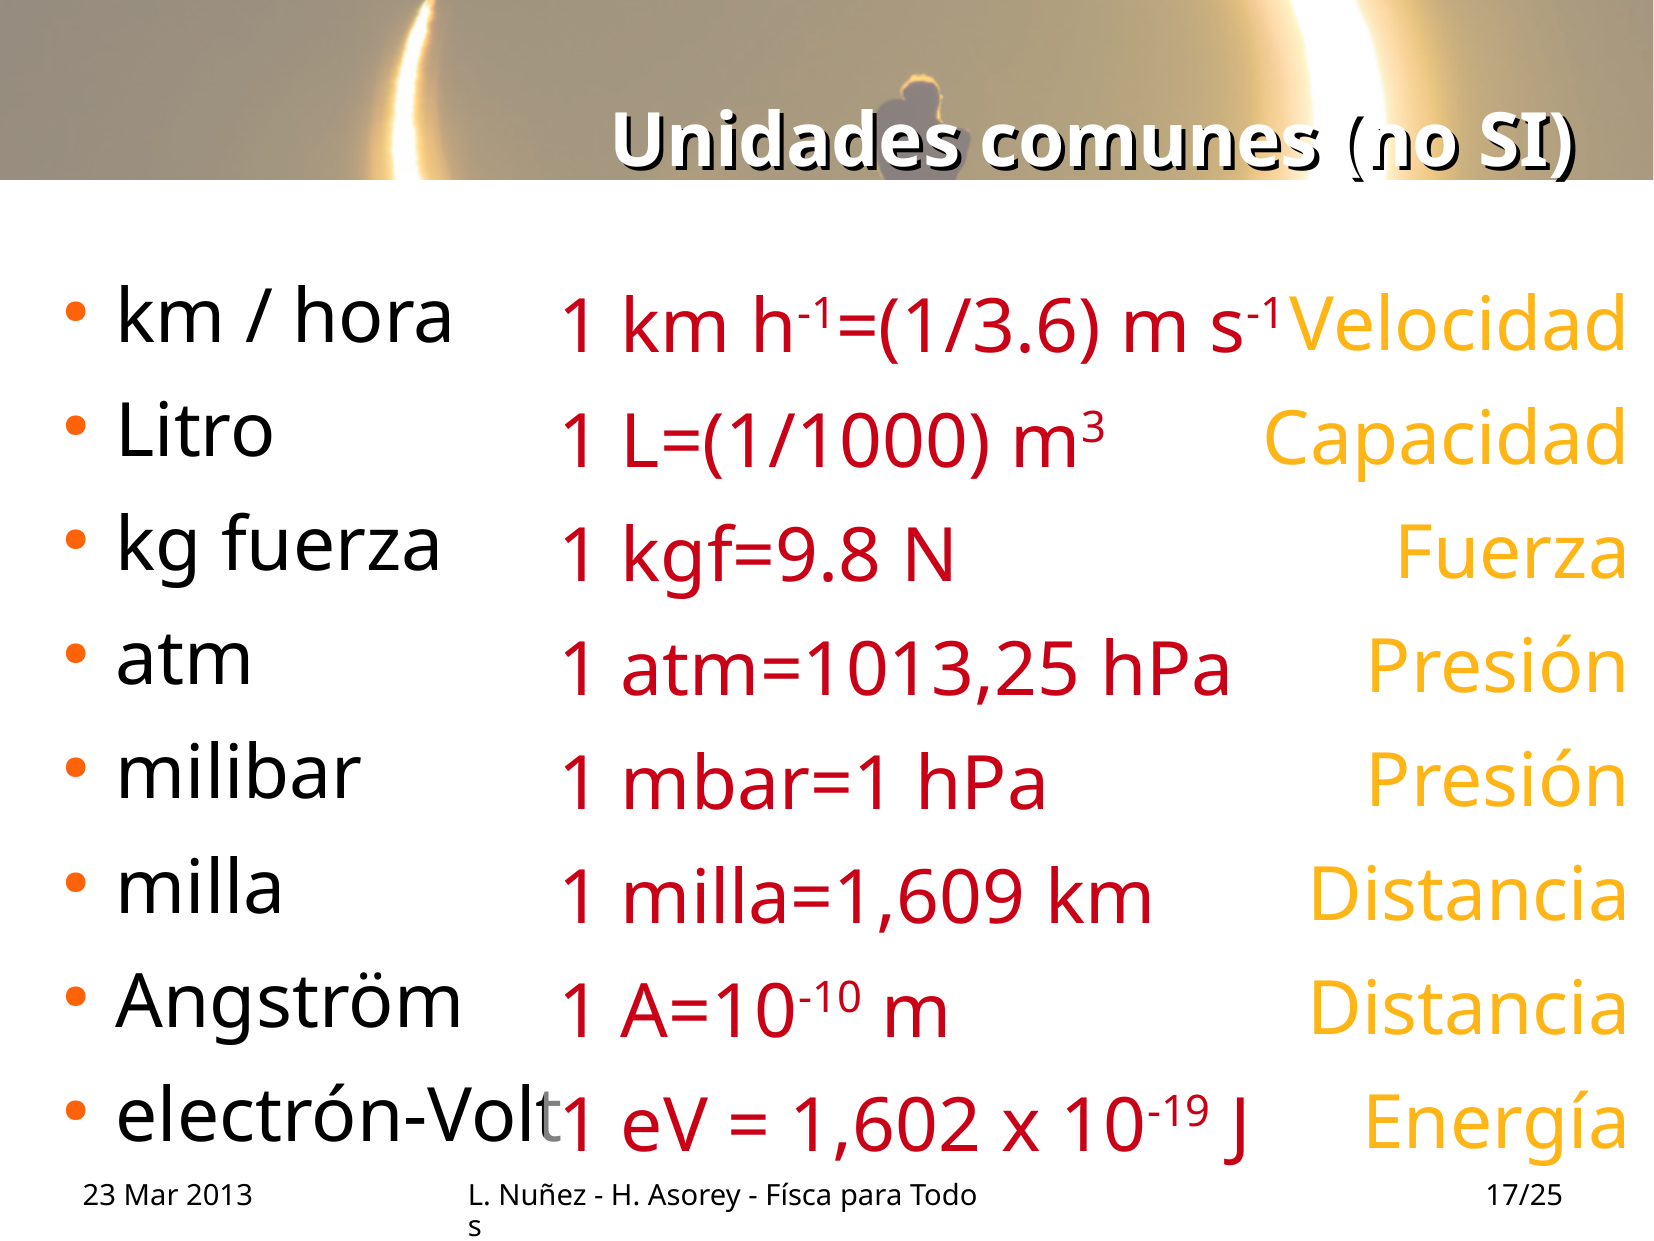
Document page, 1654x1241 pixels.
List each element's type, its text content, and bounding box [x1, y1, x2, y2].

text_box km / hora Litro kg fuerza atm milibar milla Angström electrón-Volt [30, 255, 1519, 1141]
title Unidades comunes (no SI) [86, 49, 1576, 226]
text_box Velocidad Capacidad Fuerza Presión Presión Distancia Distancia Energía [1157, 262, 1645, 1171]
picture [0, 0, 1654, 180]
text_box 1 km h-1=(1/3.6) m s-1 1 L=(1/1000) m3 1 kgf=9.8 N 1 atm=1013,25 hPa 1 mbar=1 hPa 1 milla=1,609 km 1 A=10-10 m 1 eV = 1,602 x 10-19 J [543, 265, 1157, 1171]
